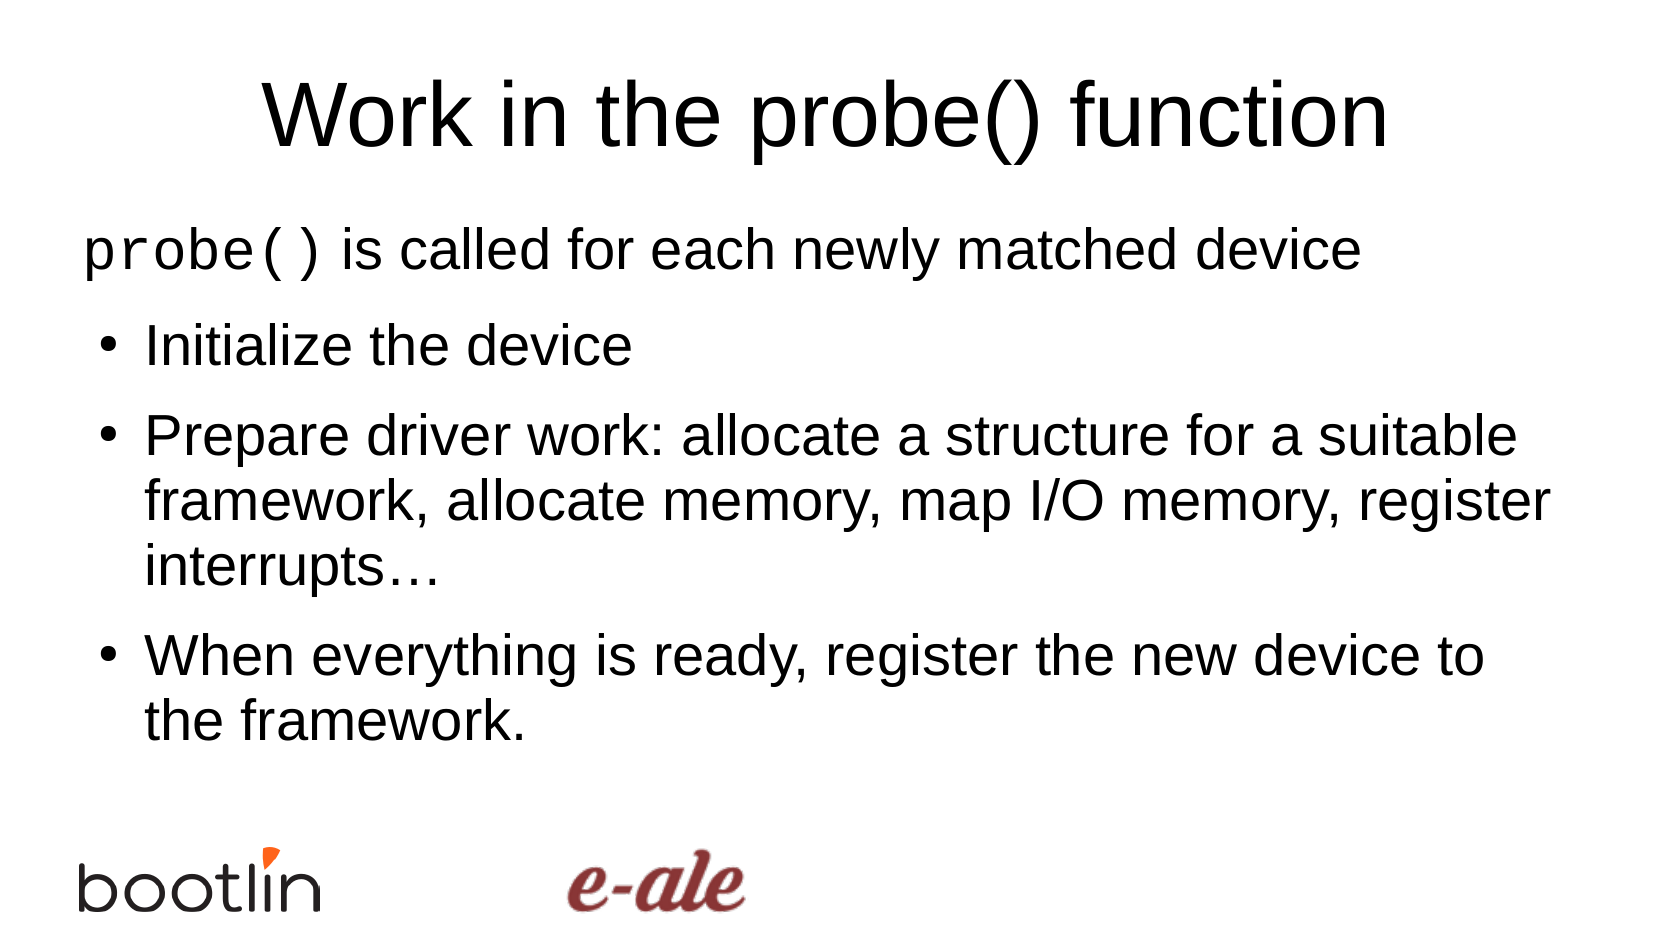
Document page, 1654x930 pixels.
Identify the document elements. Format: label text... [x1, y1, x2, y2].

picture [79, 847, 320, 912]
list probe() is called for each newly matched device Initialize the device Prepare driver work: allocate a structure for a suitable framework, allocate memory, map I/O memory, register interrupts… When everything is ready, register the new device to the framework. [82, 217, 1571, 757]
title Work in the probe() function [82, 37, 1571, 193]
picture [565, 847, 749, 915]
